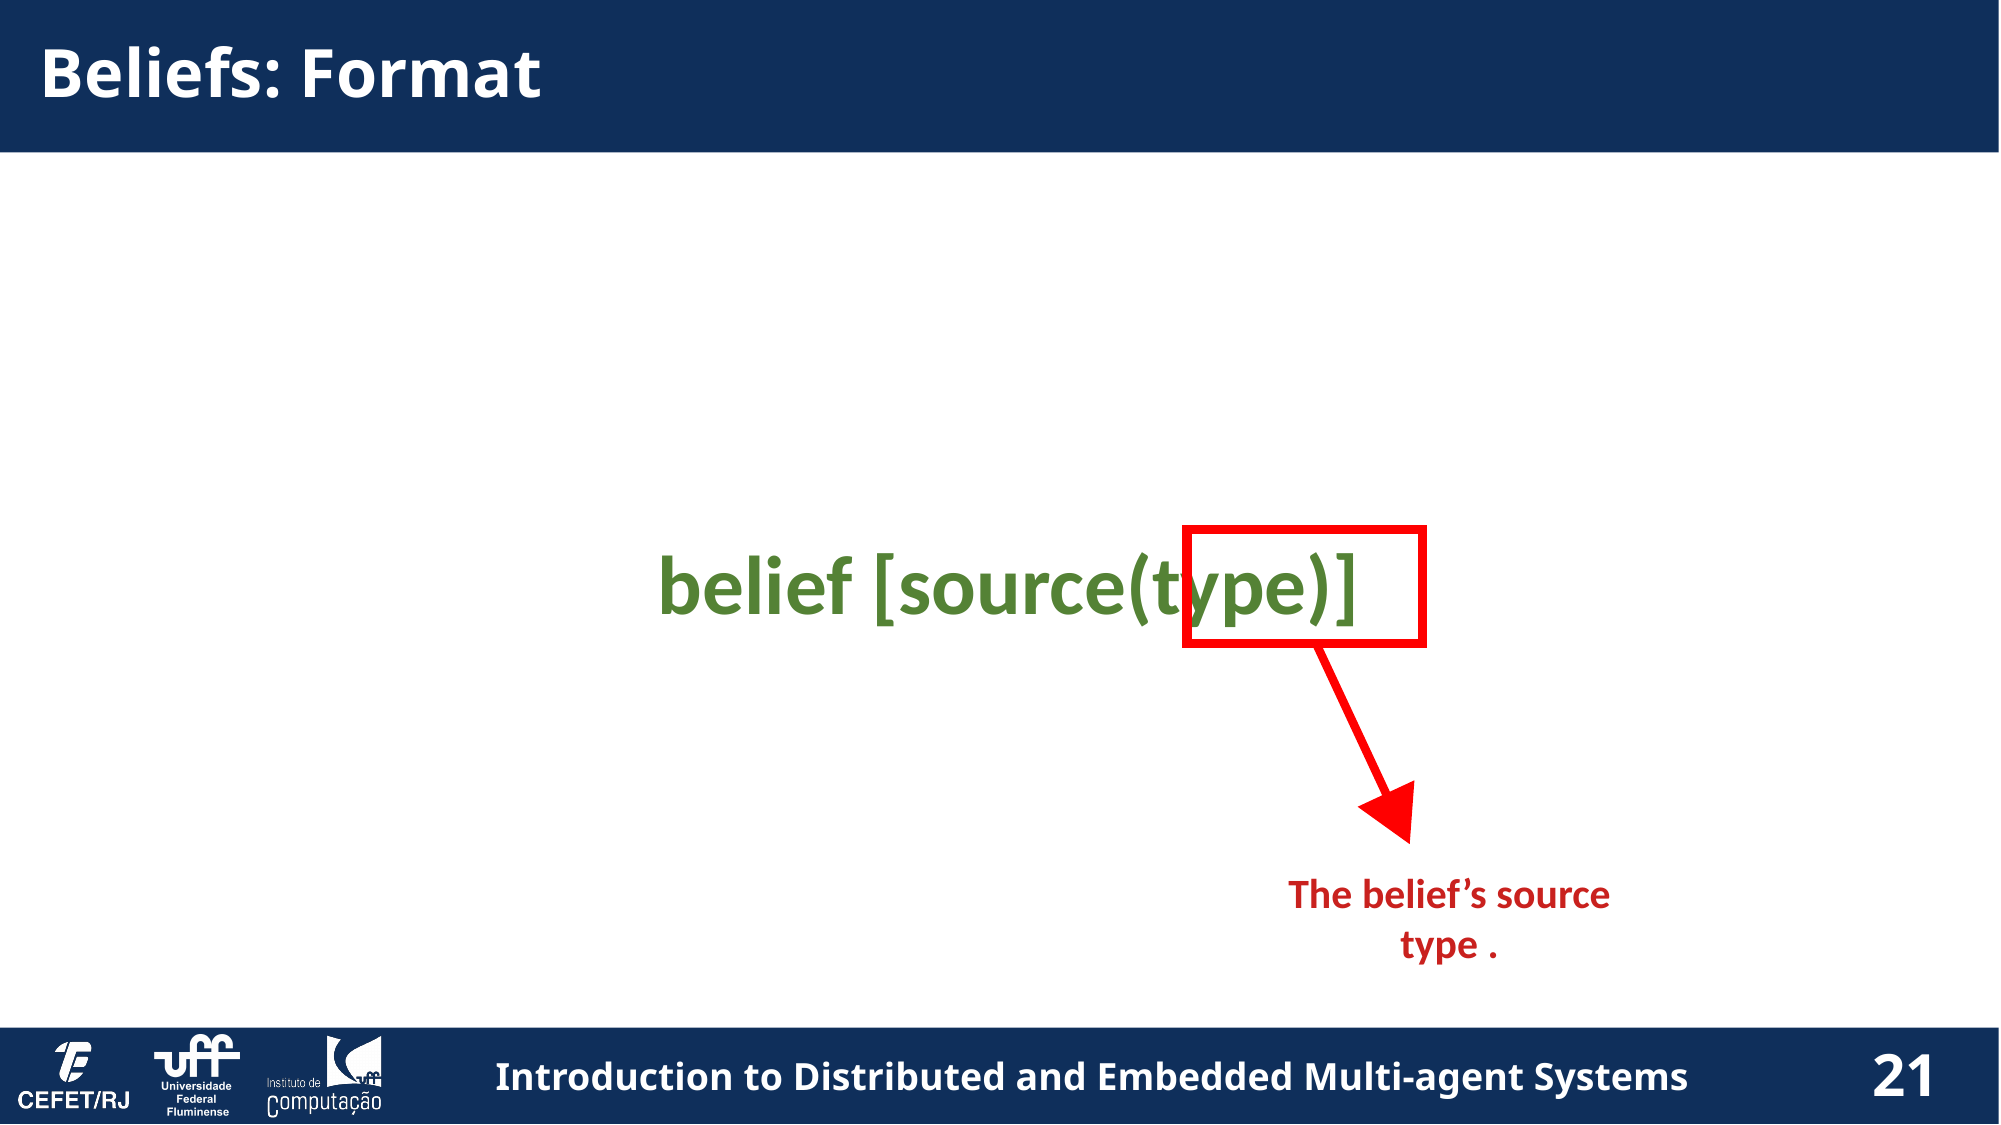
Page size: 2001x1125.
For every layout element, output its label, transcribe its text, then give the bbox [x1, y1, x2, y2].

text_box belief [source(type)] [1192, 534, 1418, 639]
text_box [1313, 643, 1415, 845]
picture [153, 1033, 241, 1121]
text_box The belief’s source type . [1246, 859, 1653, 975]
text_box belief [source(type)] [283, 523, 1754, 639]
picture [18, 1021, 129, 1125]
text_box Beliefs: Format [25, 23, 1999, 119]
picture [265, 1033, 383, 1118]
